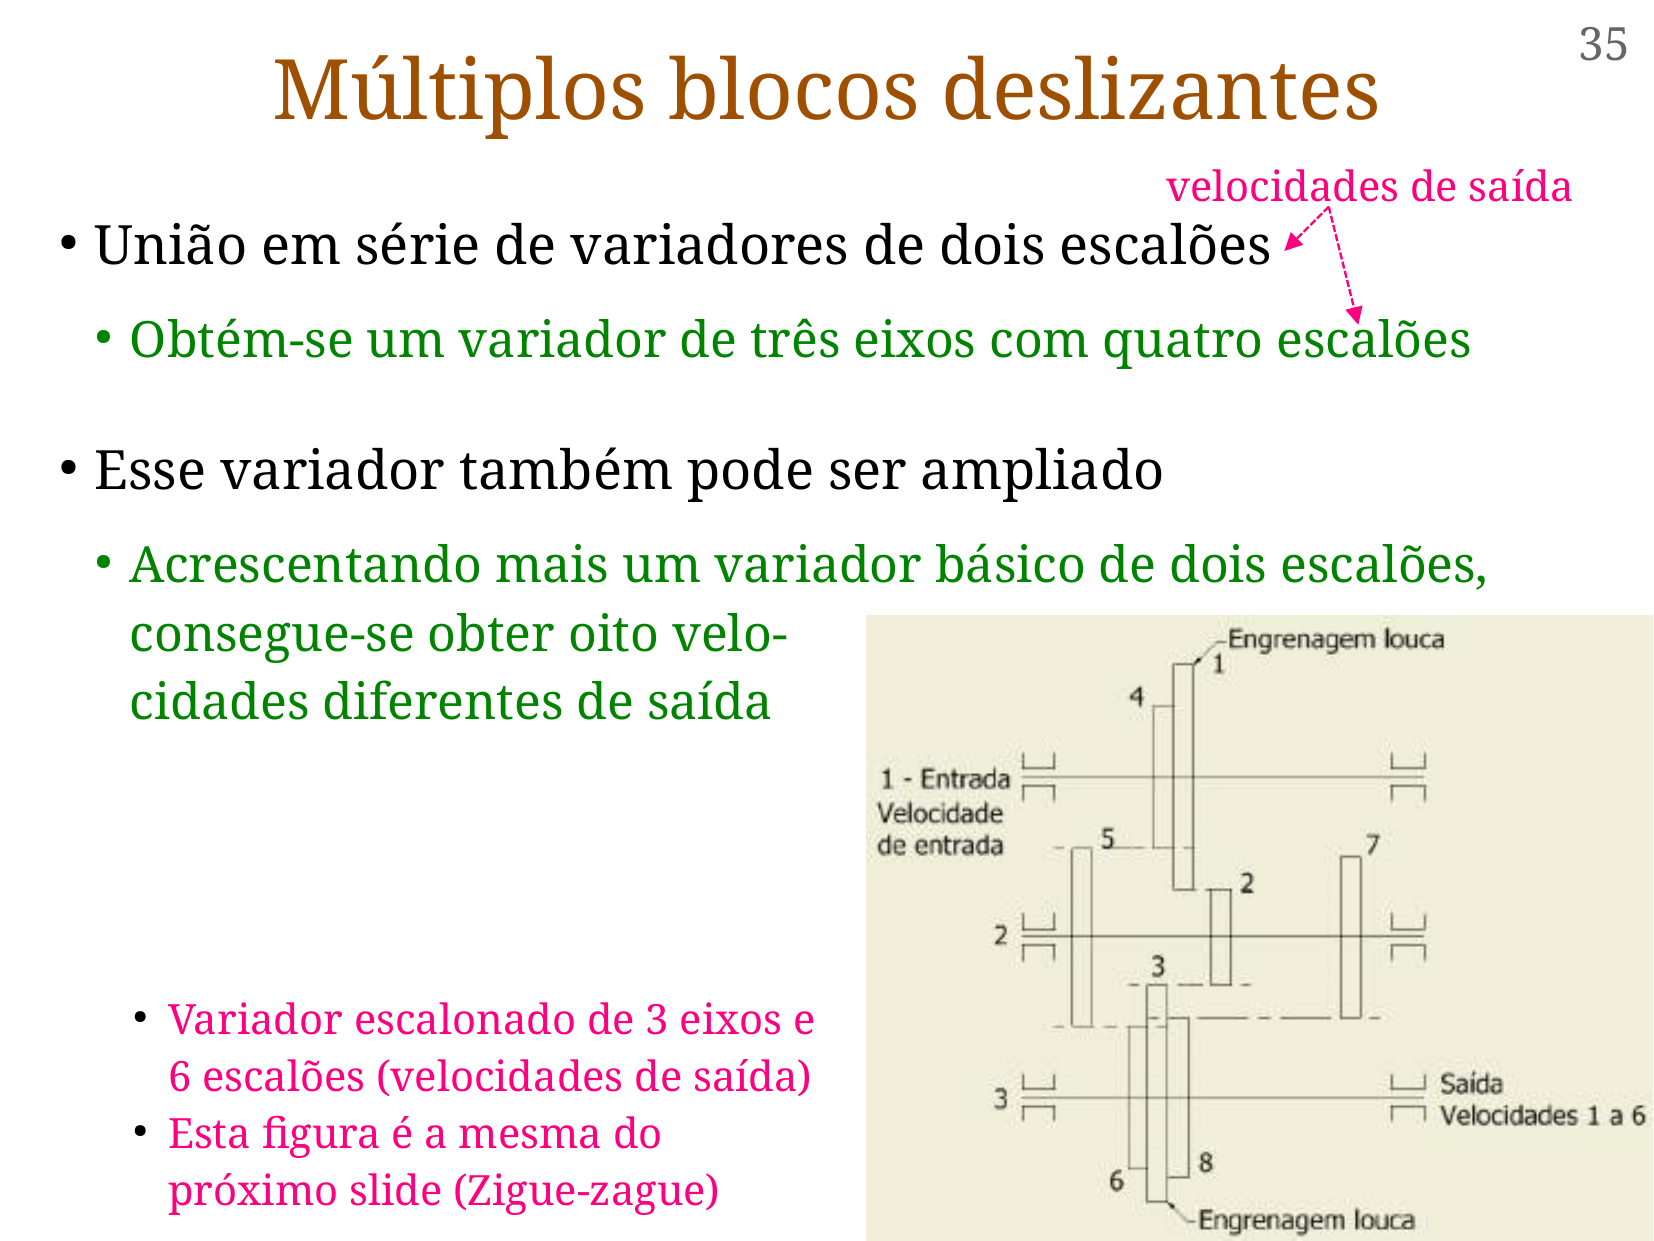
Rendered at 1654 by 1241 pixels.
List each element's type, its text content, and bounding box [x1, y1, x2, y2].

title Múltiplos blocos deslizantes [59, 29, 1595, 148]
list União em série de variadores de dois escalões Obtém-se um variador de três eixos com quatro escalões Esse variador também pode ser ampliado Acrescentando mais um variador básico de dois escalões, consegue-se obter oito velo- cidades diferentes de saída [59, 206, 1595, 1211]
text_box velocidades de saída [1151, 149, 1589, 222]
text_box Variador escalonado de 3 eixos e 6 escalões (velocidades de saída) Esta figura é a mesma do próximo slide (Zigue-zague) [118, 982, 842, 1226]
picture [866, 615, 1654, 1241]
